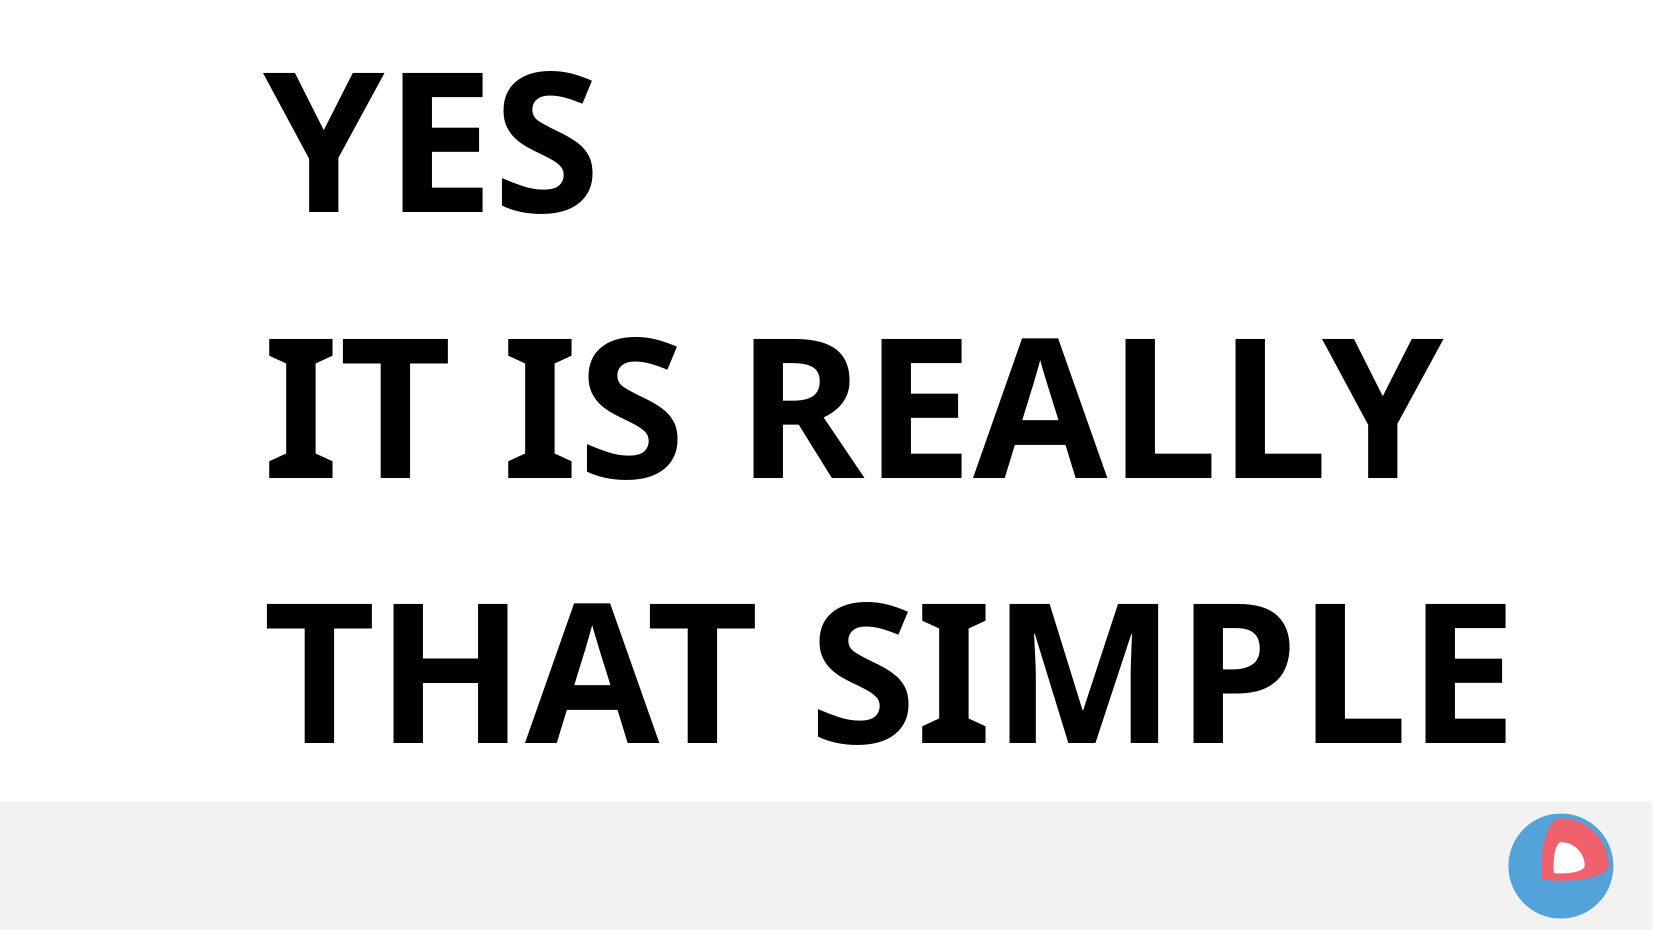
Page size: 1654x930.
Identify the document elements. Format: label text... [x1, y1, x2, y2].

text_box YES IT IS REALLY THAT SIMPLE [248, 0, 1412, 748]
